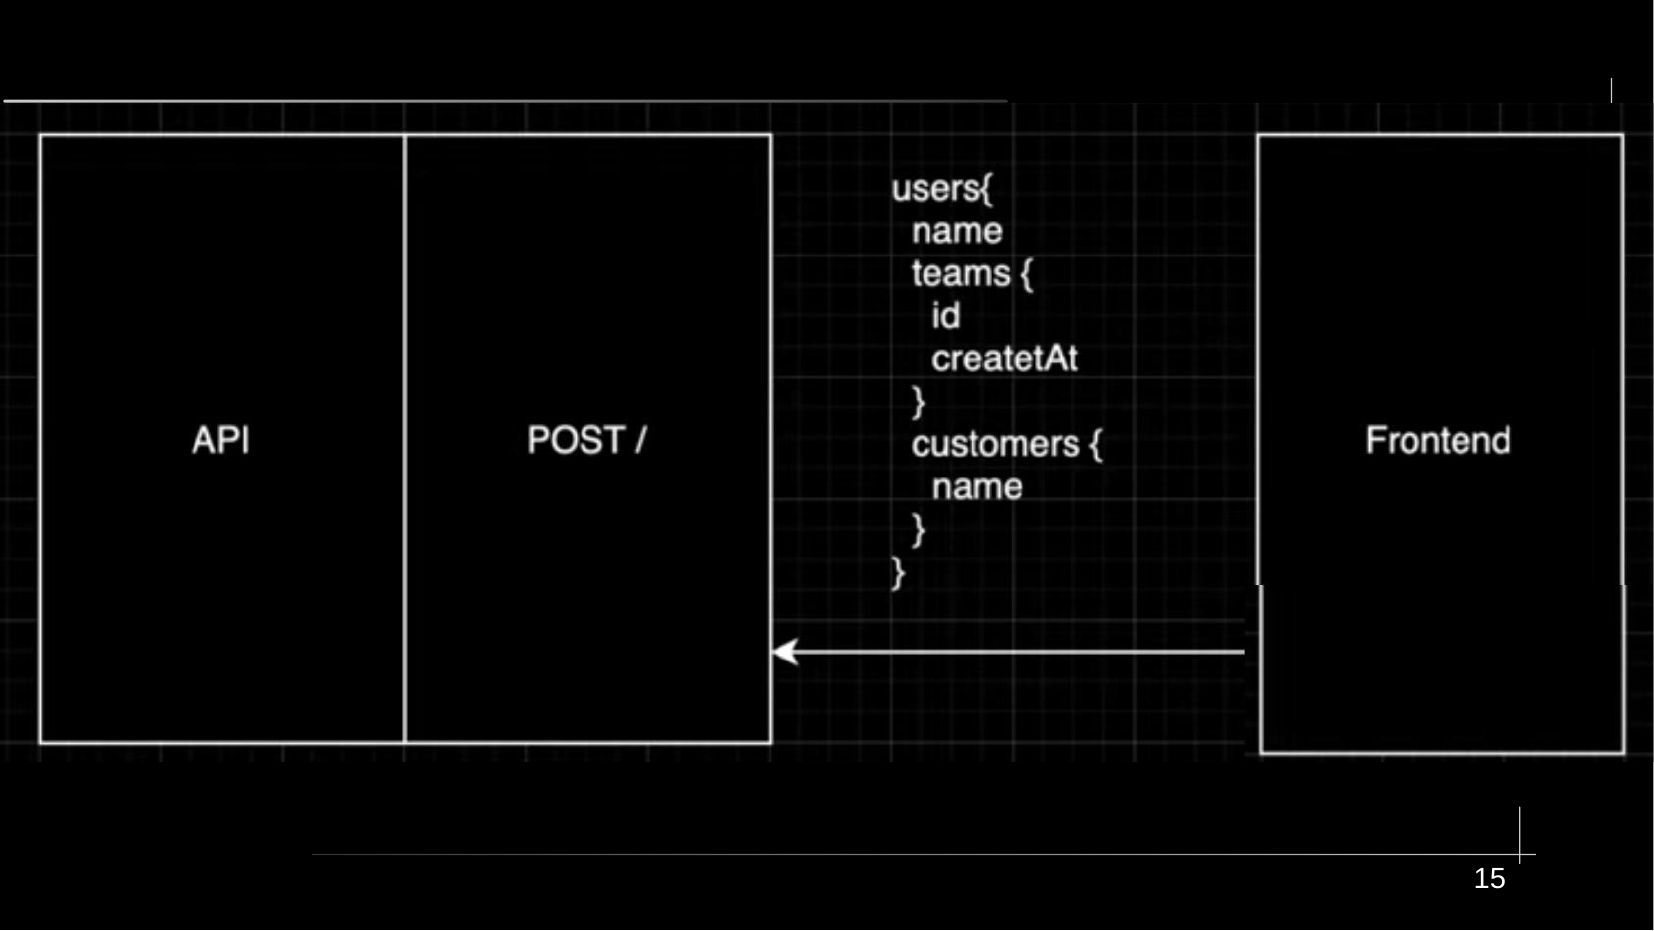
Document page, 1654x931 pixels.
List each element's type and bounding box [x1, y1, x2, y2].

picture [0, 103, 1654, 762]
